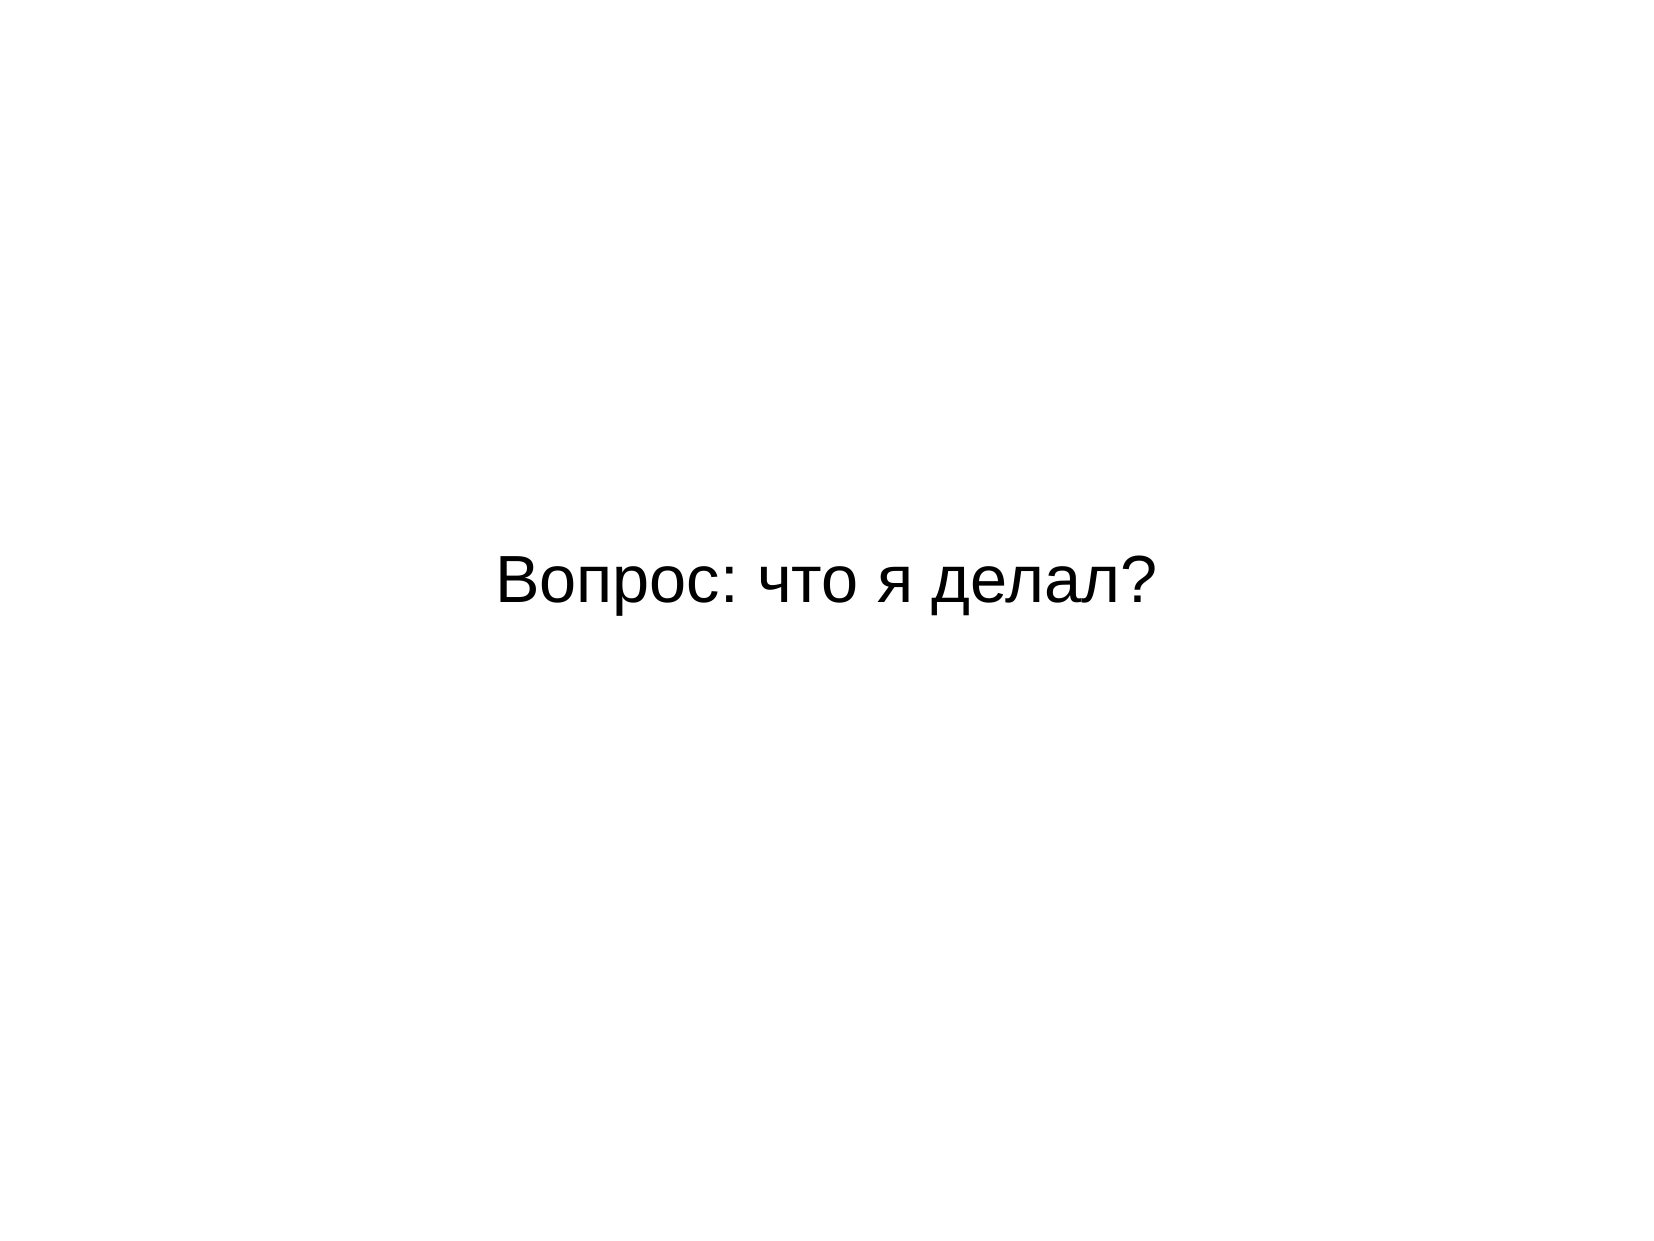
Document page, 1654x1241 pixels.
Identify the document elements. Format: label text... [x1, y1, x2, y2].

subtitle Вопрос: что я делал? [82, 56, 1571, 1102]
